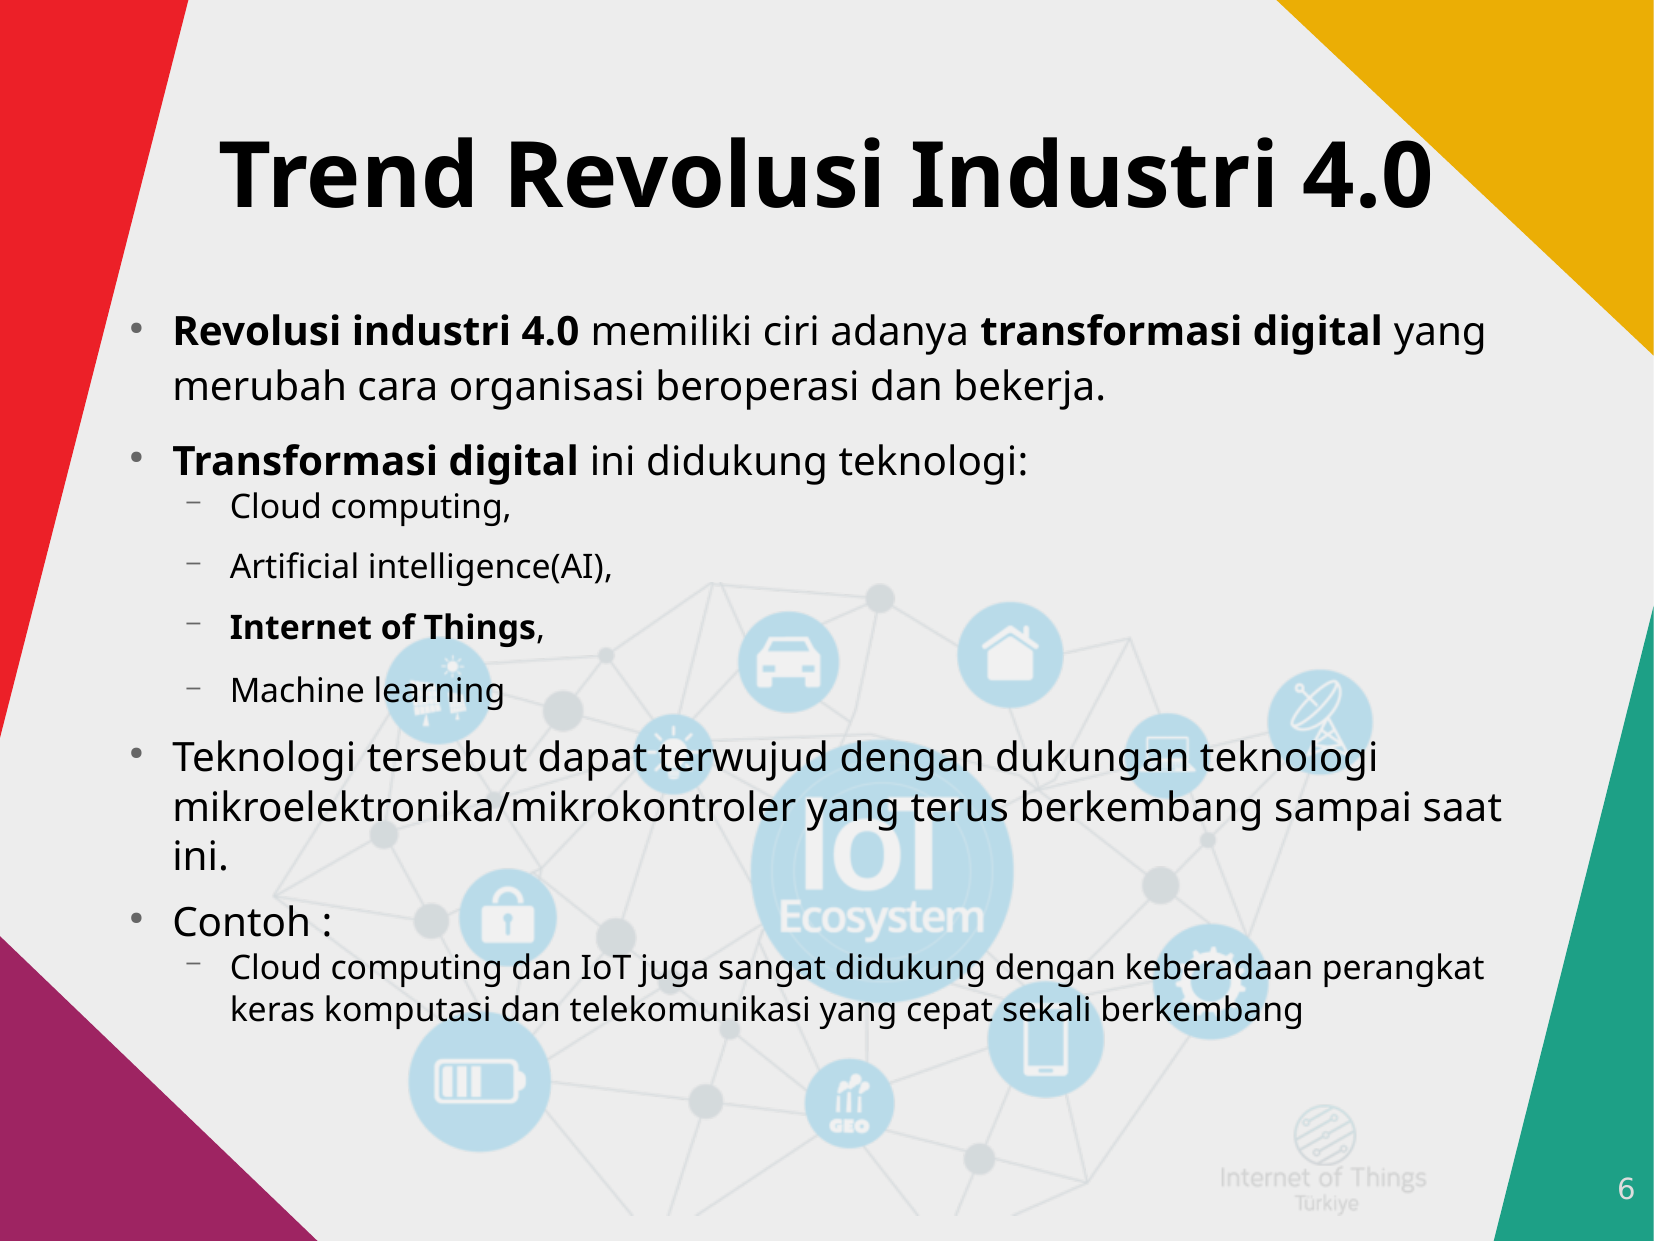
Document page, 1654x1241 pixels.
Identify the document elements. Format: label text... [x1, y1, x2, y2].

picture [221, 1033, 1441, 1216]
title Trend Revolusi Industri 4.0 [114, 73, 1539, 271]
list Revolusi industri 4.0 memiliki ciri adanya transformasi digital yang merubah cara organisasi beroperasi dan bekerja. Transformasi digital ini didukung teknologi: Cloud computing, Artificial intelligence(AI), Internet of Things, Machine learning Teknologi tersebut dapat terwujud dengan dukungan teknologi mikroelektronika/mikrokontroler yang terus berkembang sampai saat ini. Contoh : Cloud computing dan IoT juga sangat didukung dengan keberadaan perangkat keras komputasi dan telekomunikasi yang cepat sekali berkembang [114, 302, 1539, 1033]
